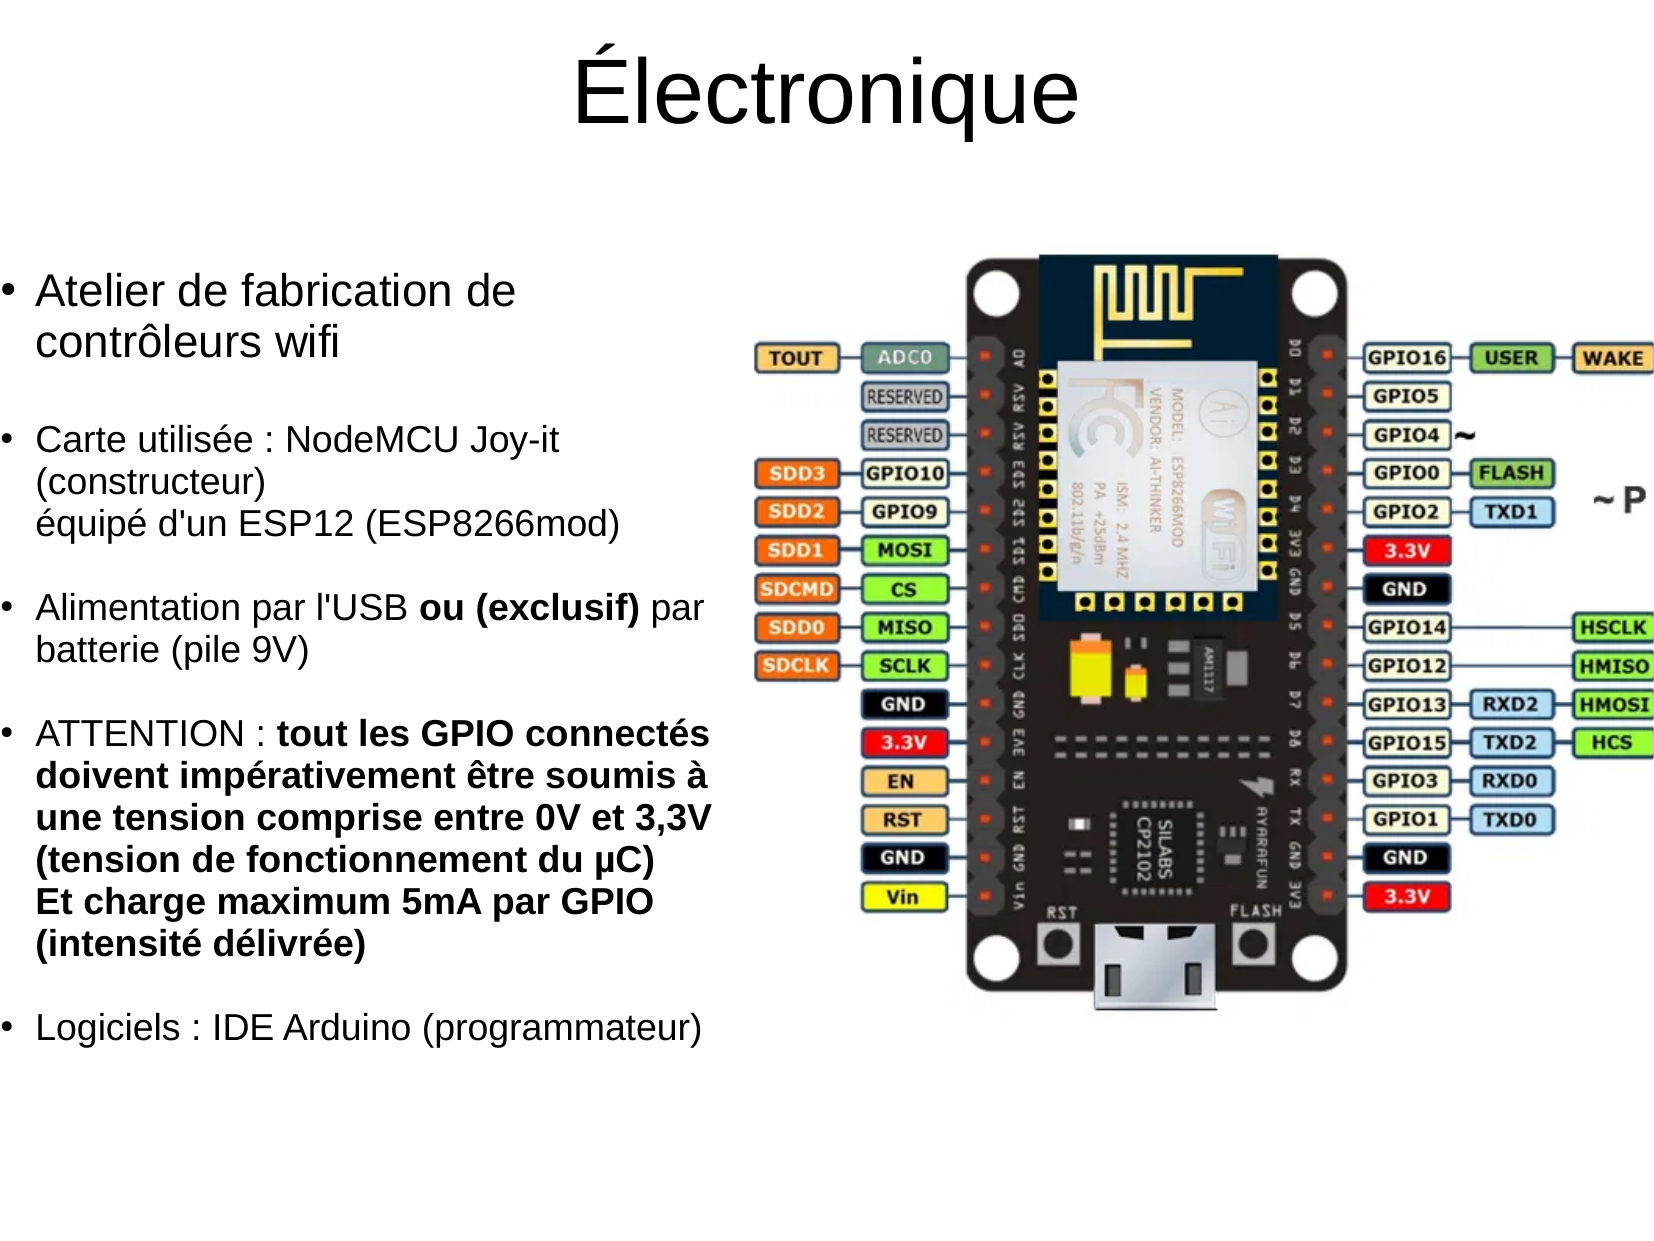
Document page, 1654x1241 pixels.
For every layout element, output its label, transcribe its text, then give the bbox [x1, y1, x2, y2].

subtitle Atelier de fabrication de contrôleurs wifi Carte utilisée : NodeMCU Joy-it (constructeur) équipé d'un ESP12 (ESP8266mod) Alimentation par l'USB ou (exclusif) par batterie (pile 9V) ATTENTION : tout les GPIO connectés doivent impérativement être soumis à une tension comprise entre 0V et 3,3V (tension de fonctionnement du µC) Et charge maximum 5mA par GPIO (intensité délivrée) Logiciels : IDE Arduino (programmateur) [0, 148, 733, 1147]
title Électronique [82, 0, 1571, 196]
picture [753, 208, 1654, 1020]
